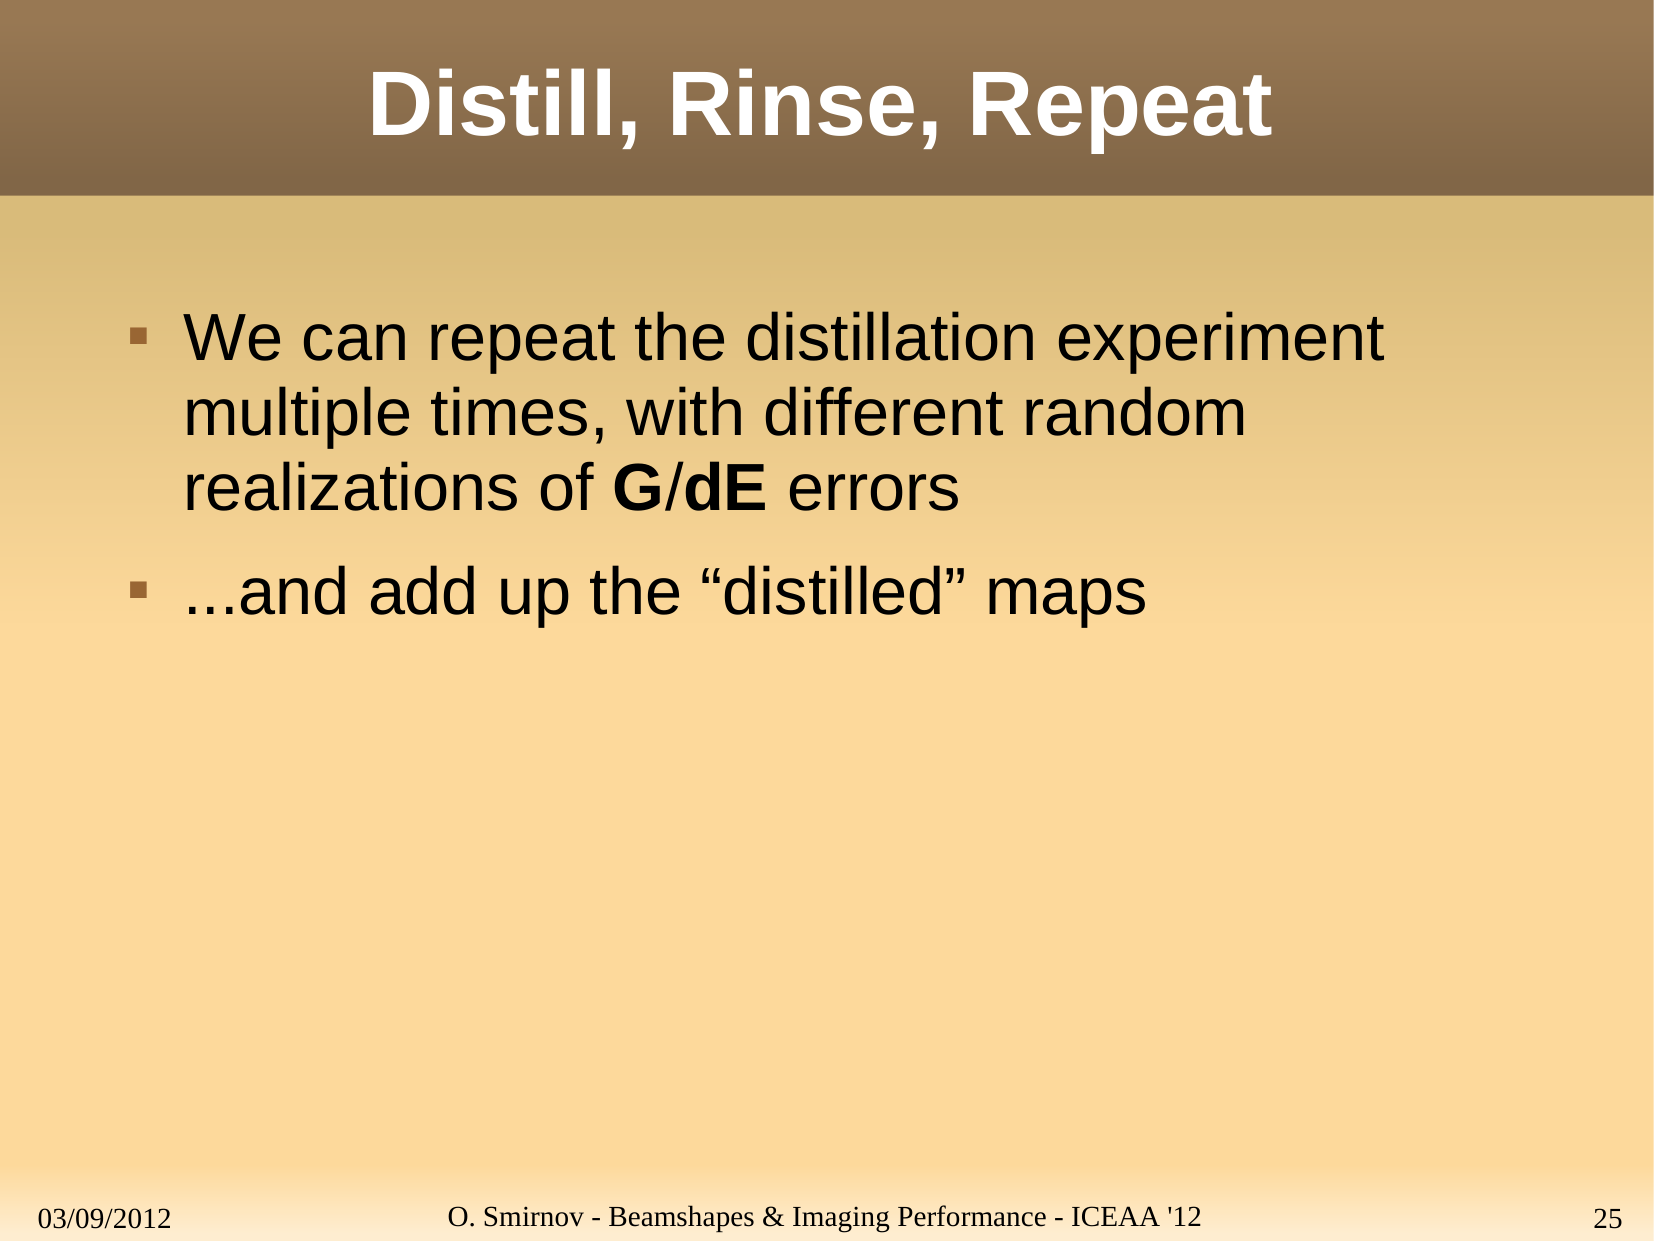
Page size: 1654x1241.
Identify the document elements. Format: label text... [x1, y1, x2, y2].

title Distill, Rinse, Repeat [76, 0, 1565, 208]
picture [0, 0, 1654, 1241]
list We can repeat the distillation experiment multiple times, with different random realizations of G/dE errors ...and add up the “distilled” maps [112, 300, 1601, 1119]
